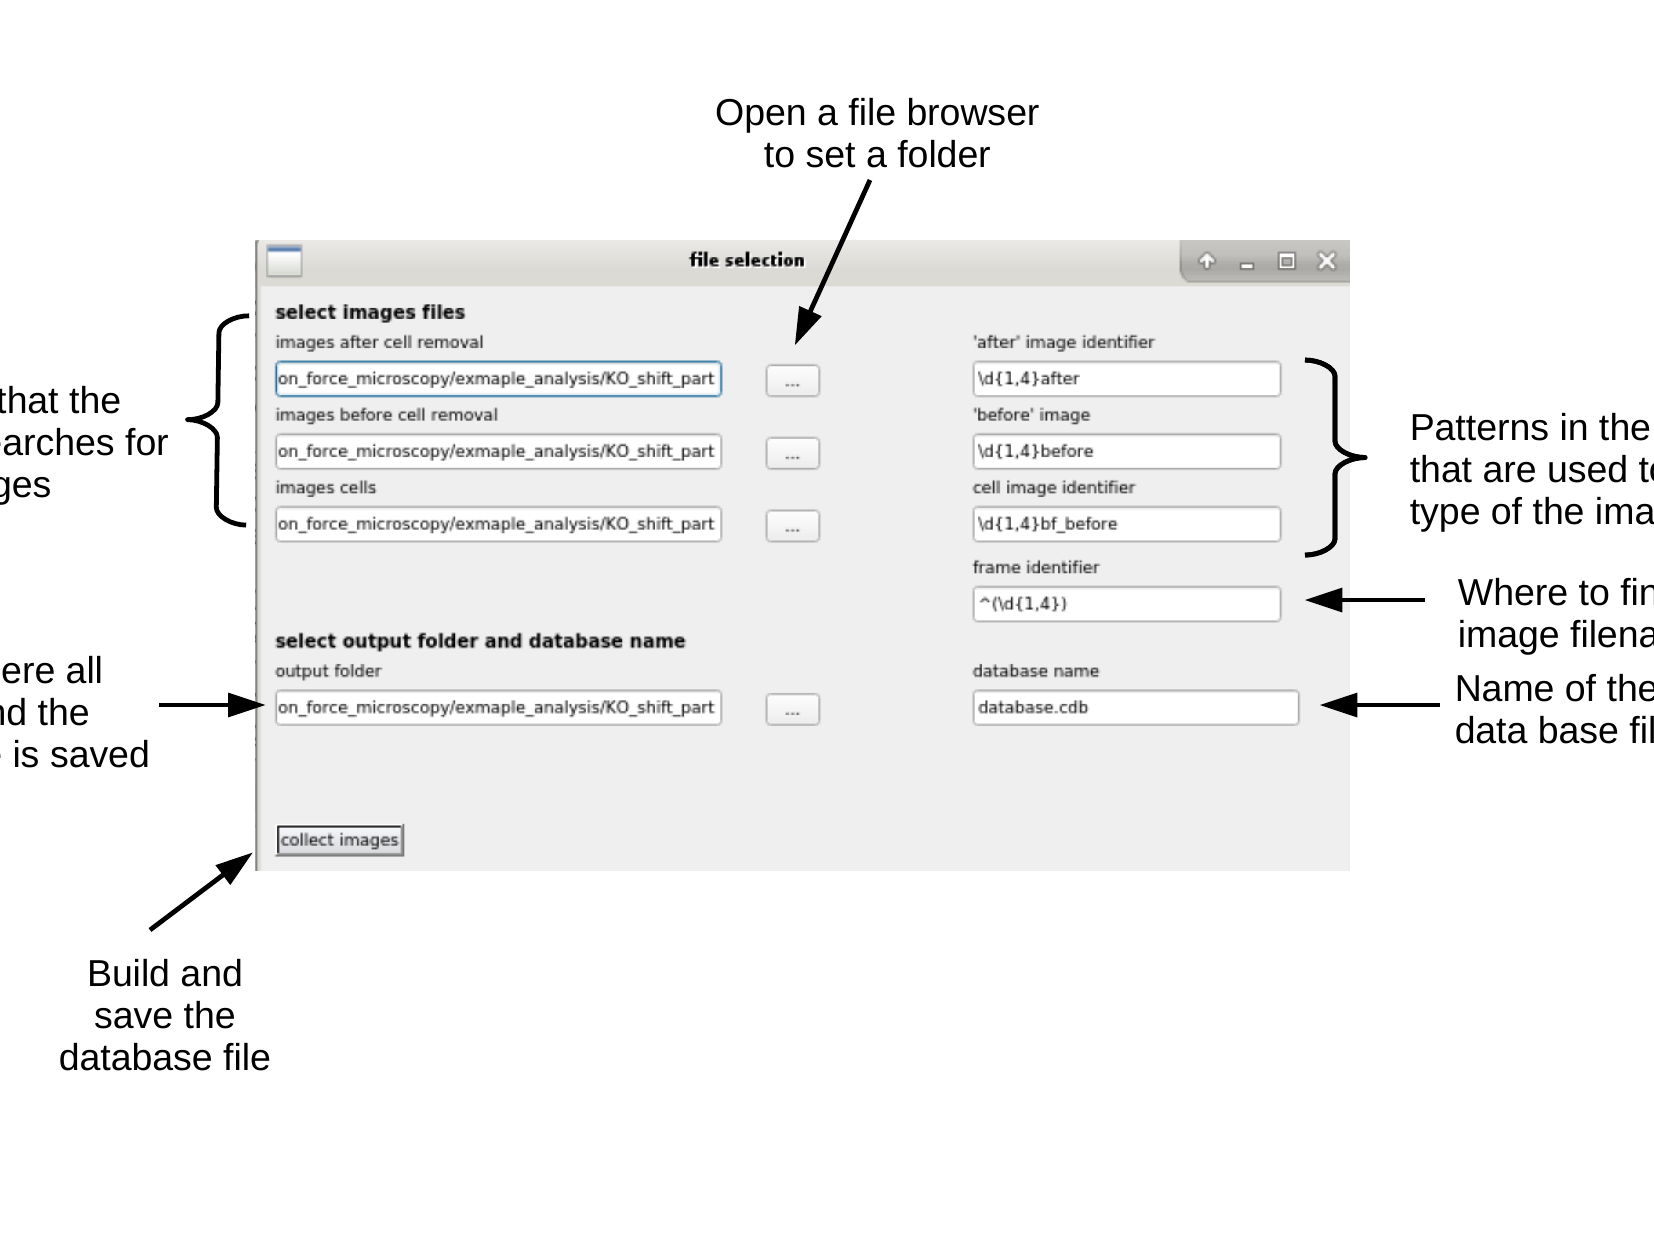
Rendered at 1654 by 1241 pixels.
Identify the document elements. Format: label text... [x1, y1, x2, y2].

picture [255, 240, 1351, 871]
text_box Where to find the frame in the image filename [1443, 564, 1654, 663]
text_box Open a file browser to set a folder [690, 84, 1066, 226]
text_box Folder where all output and the database file is saved [0, 642, 166, 796]
text_box Name of the data base file [1440, 660, 1654, 759]
text_box Folders that the program searches for images [0, 372, 187, 526]
text_box Patterns in the image filename that are used to identify the type of the image [1395, 399, 1654, 541]
text_box Build and save the database file [30, 945, 301, 1086]
